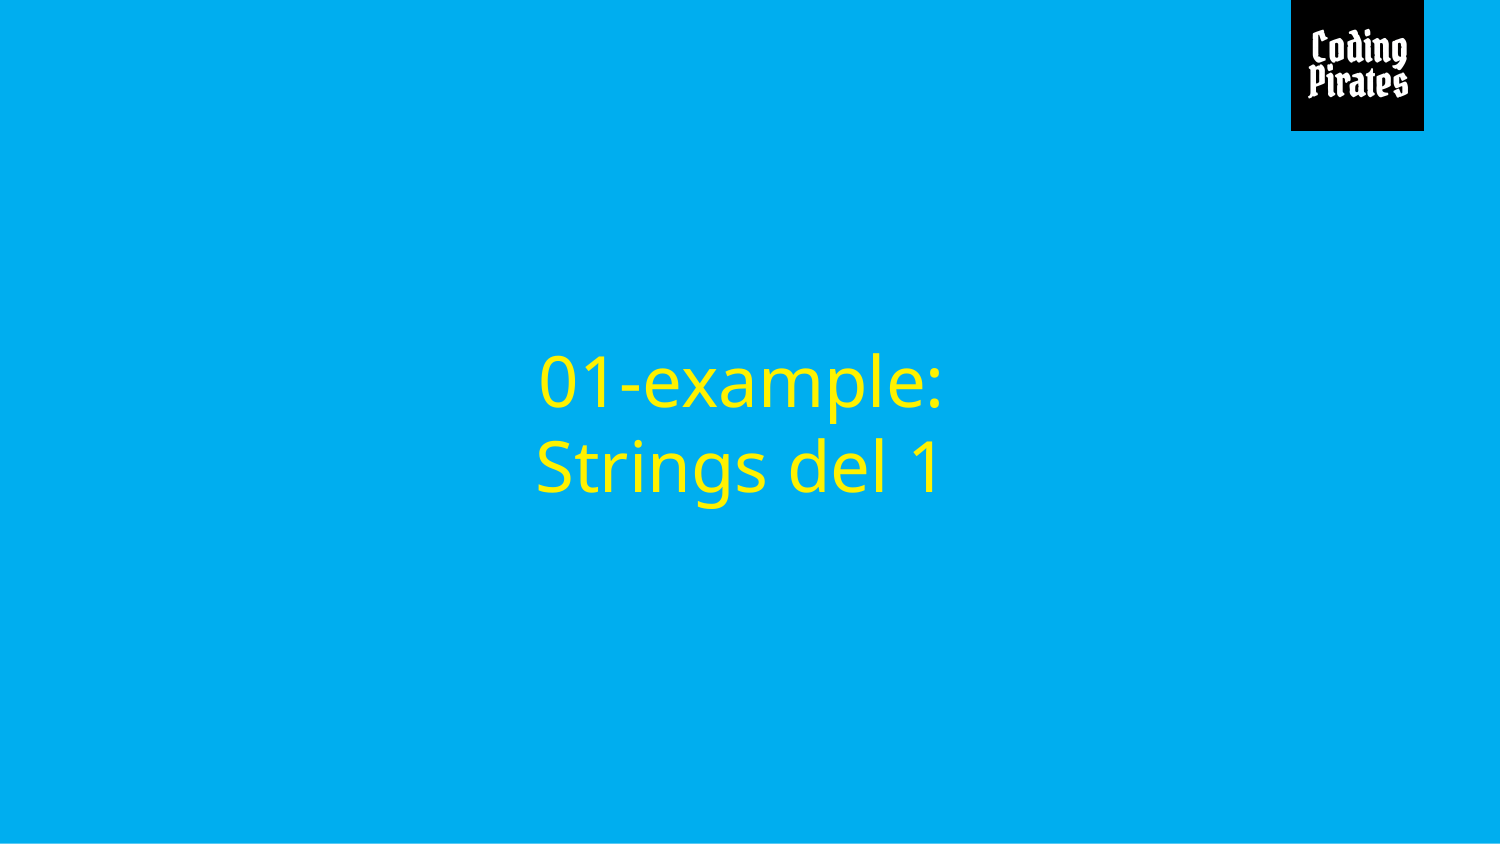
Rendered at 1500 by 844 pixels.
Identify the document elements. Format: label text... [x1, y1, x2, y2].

title 01-example: Strings del 1 [12, 352, 1472, 491]
picture [1292, 0, 1423, 130]
